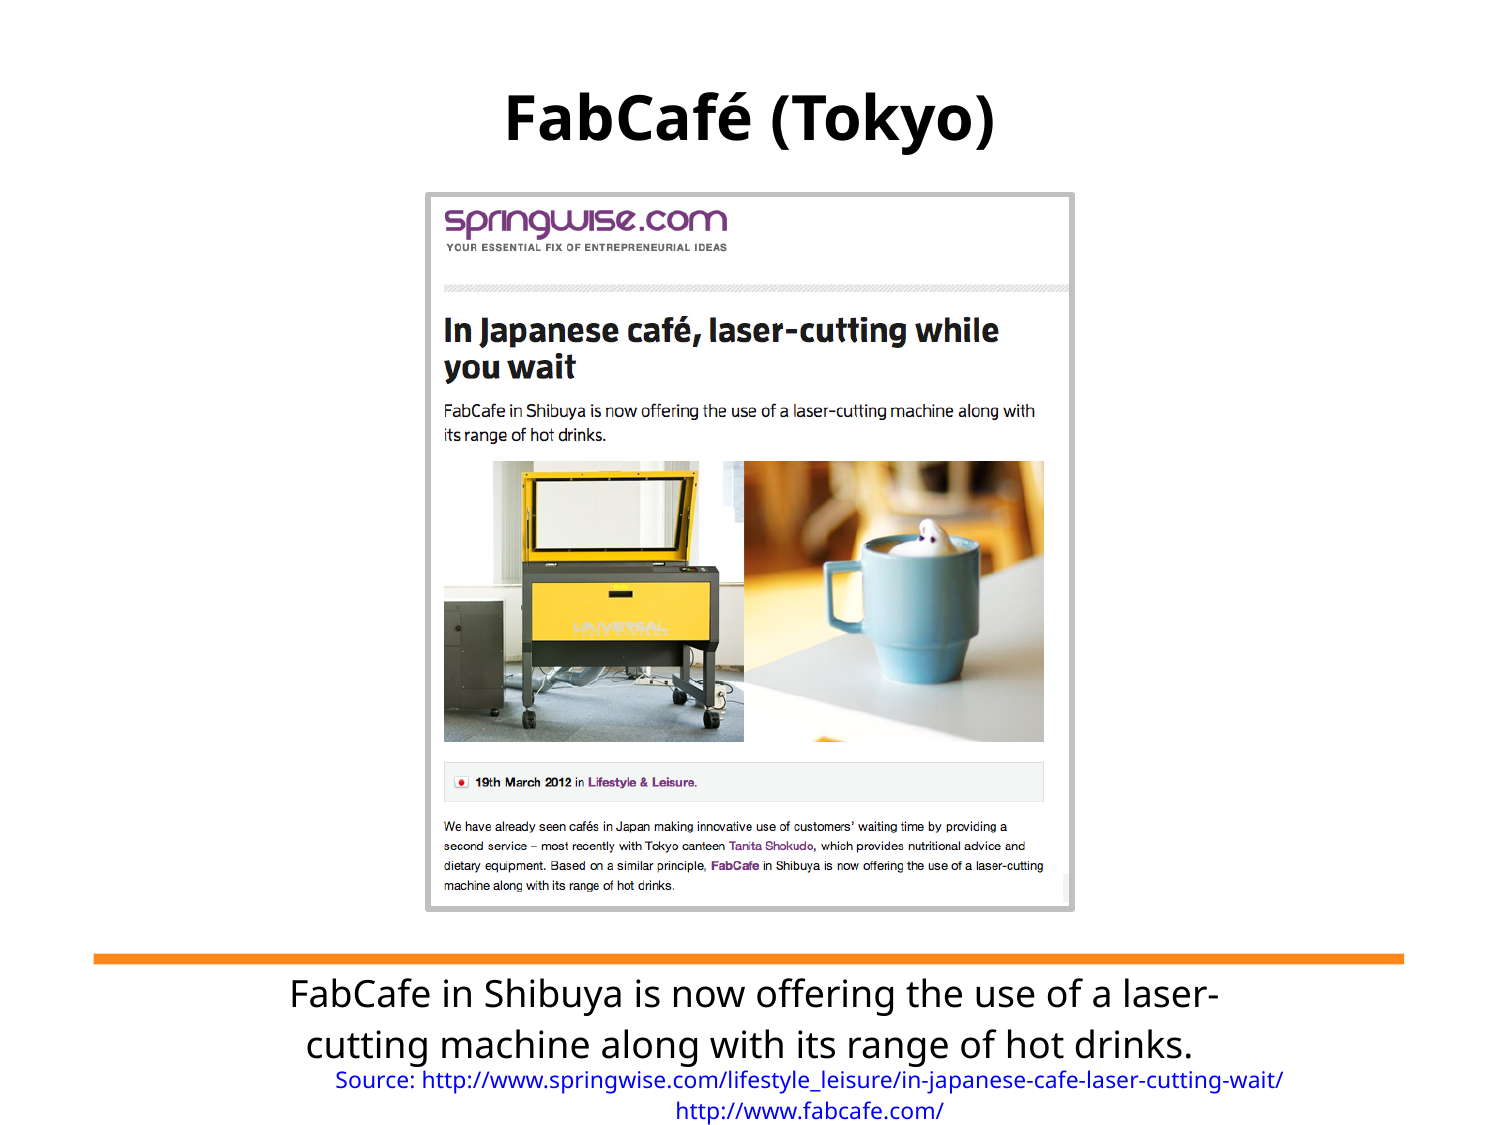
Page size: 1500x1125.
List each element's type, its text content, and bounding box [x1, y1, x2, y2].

text_box FabCafe in Shibuya is now offering the use of a laser-cutting machine along with its range of hot drinks. [236, 960, 1264, 1064]
text_box Source: http://www.springwise.com/lifestyle_leisure/in-japanese-cafe-laser-cutting-wait/ http://www.fabcafe.com/ [320, 1056, 1180, 1123]
title FabCafé (Tokyo) [75, 44, 1426, 188]
picture [0, 0, 1500, 1125]
